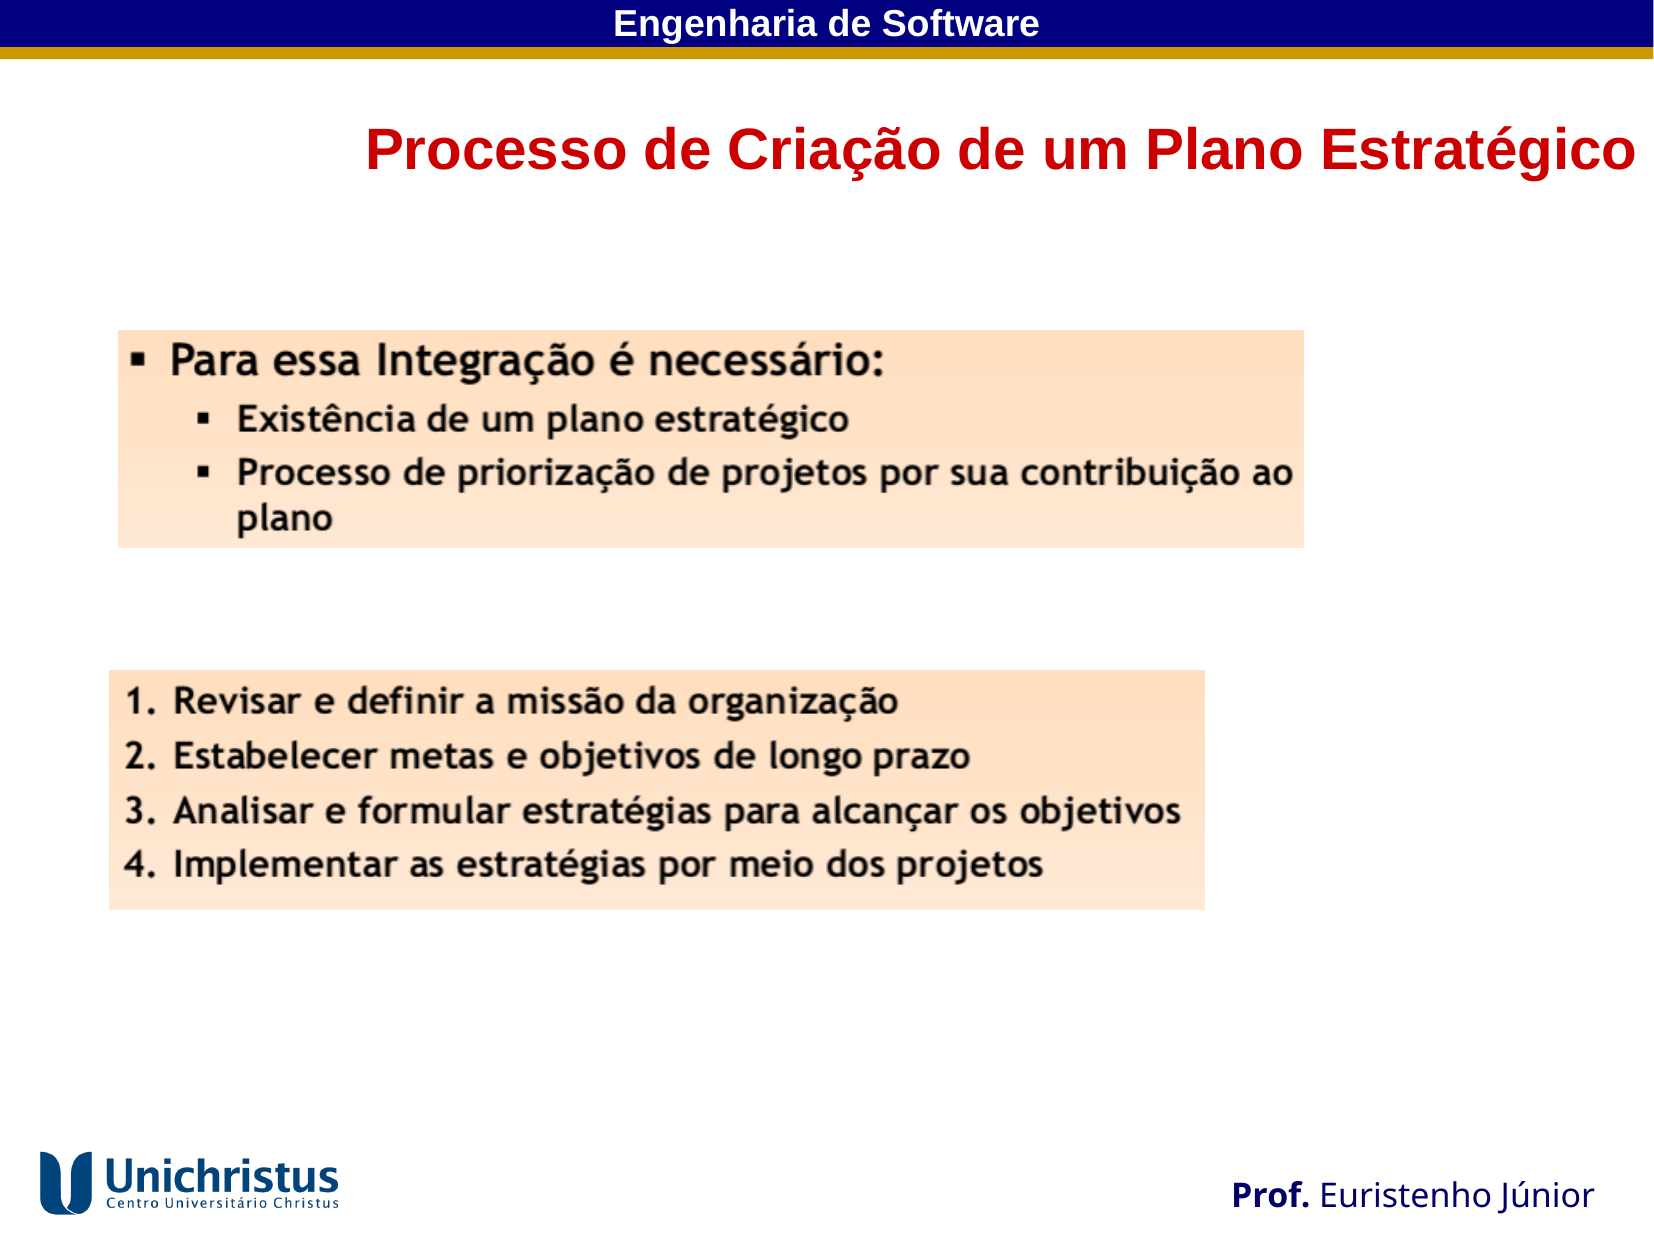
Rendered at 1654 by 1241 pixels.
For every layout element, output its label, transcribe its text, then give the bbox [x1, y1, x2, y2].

text_box Prof. Euristenho Júnior [1216, 1163, 1654, 1224]
picture [35, 1148, 343, 1217]
text_box [0, 47, 1654, 60]
picture [109, 670, 1205, 910]
picture [118, 330, 1304, 548]
text_box Engenharia de Software [0, 0, 1654, 47]
text_box Processo de Criação de um Plano Estratégico [350, 109, 1654, 189]
